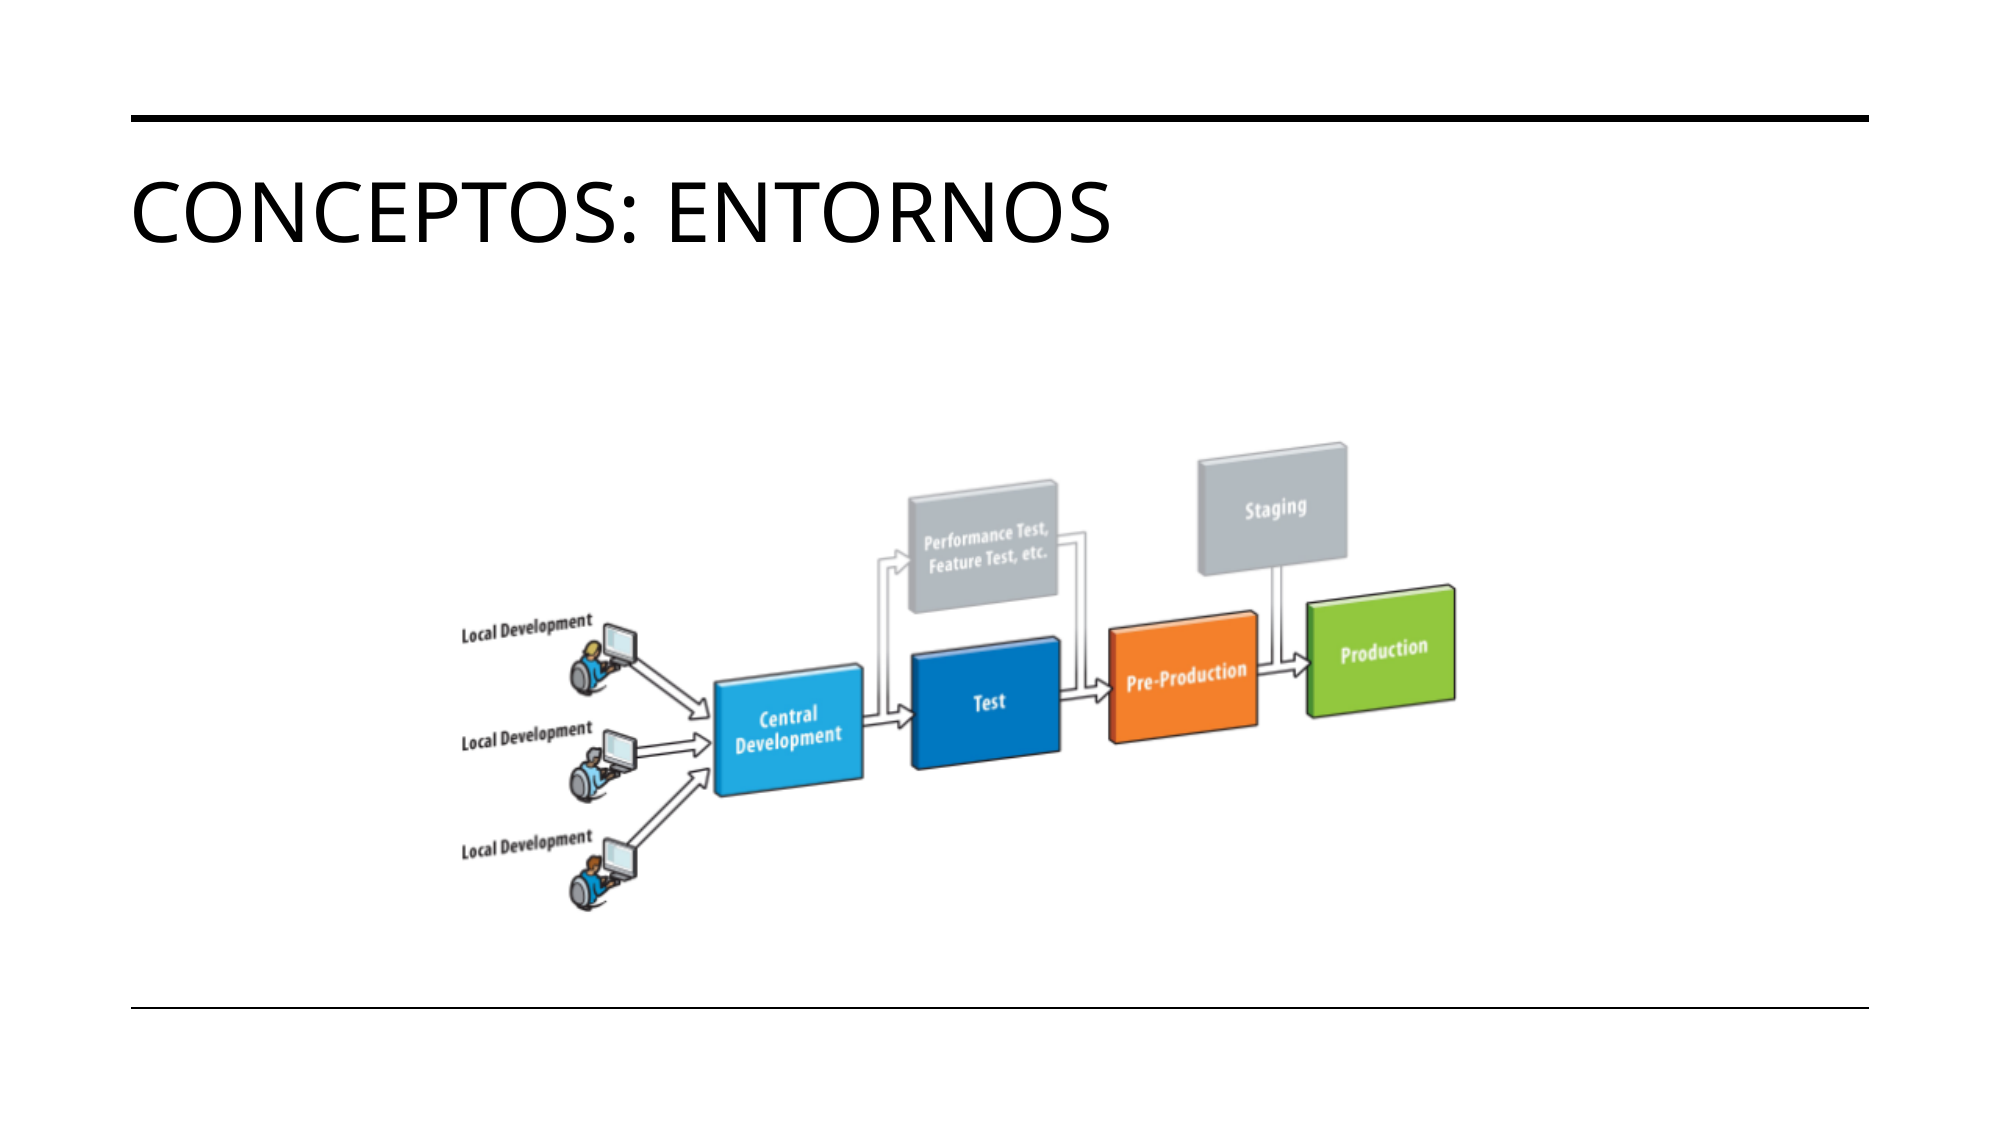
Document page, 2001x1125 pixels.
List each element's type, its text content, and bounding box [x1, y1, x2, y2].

title CONCEPTOS: ENTORNOS [114, 151, 1869, 377]
picture [408, 389, 1576, 959]
